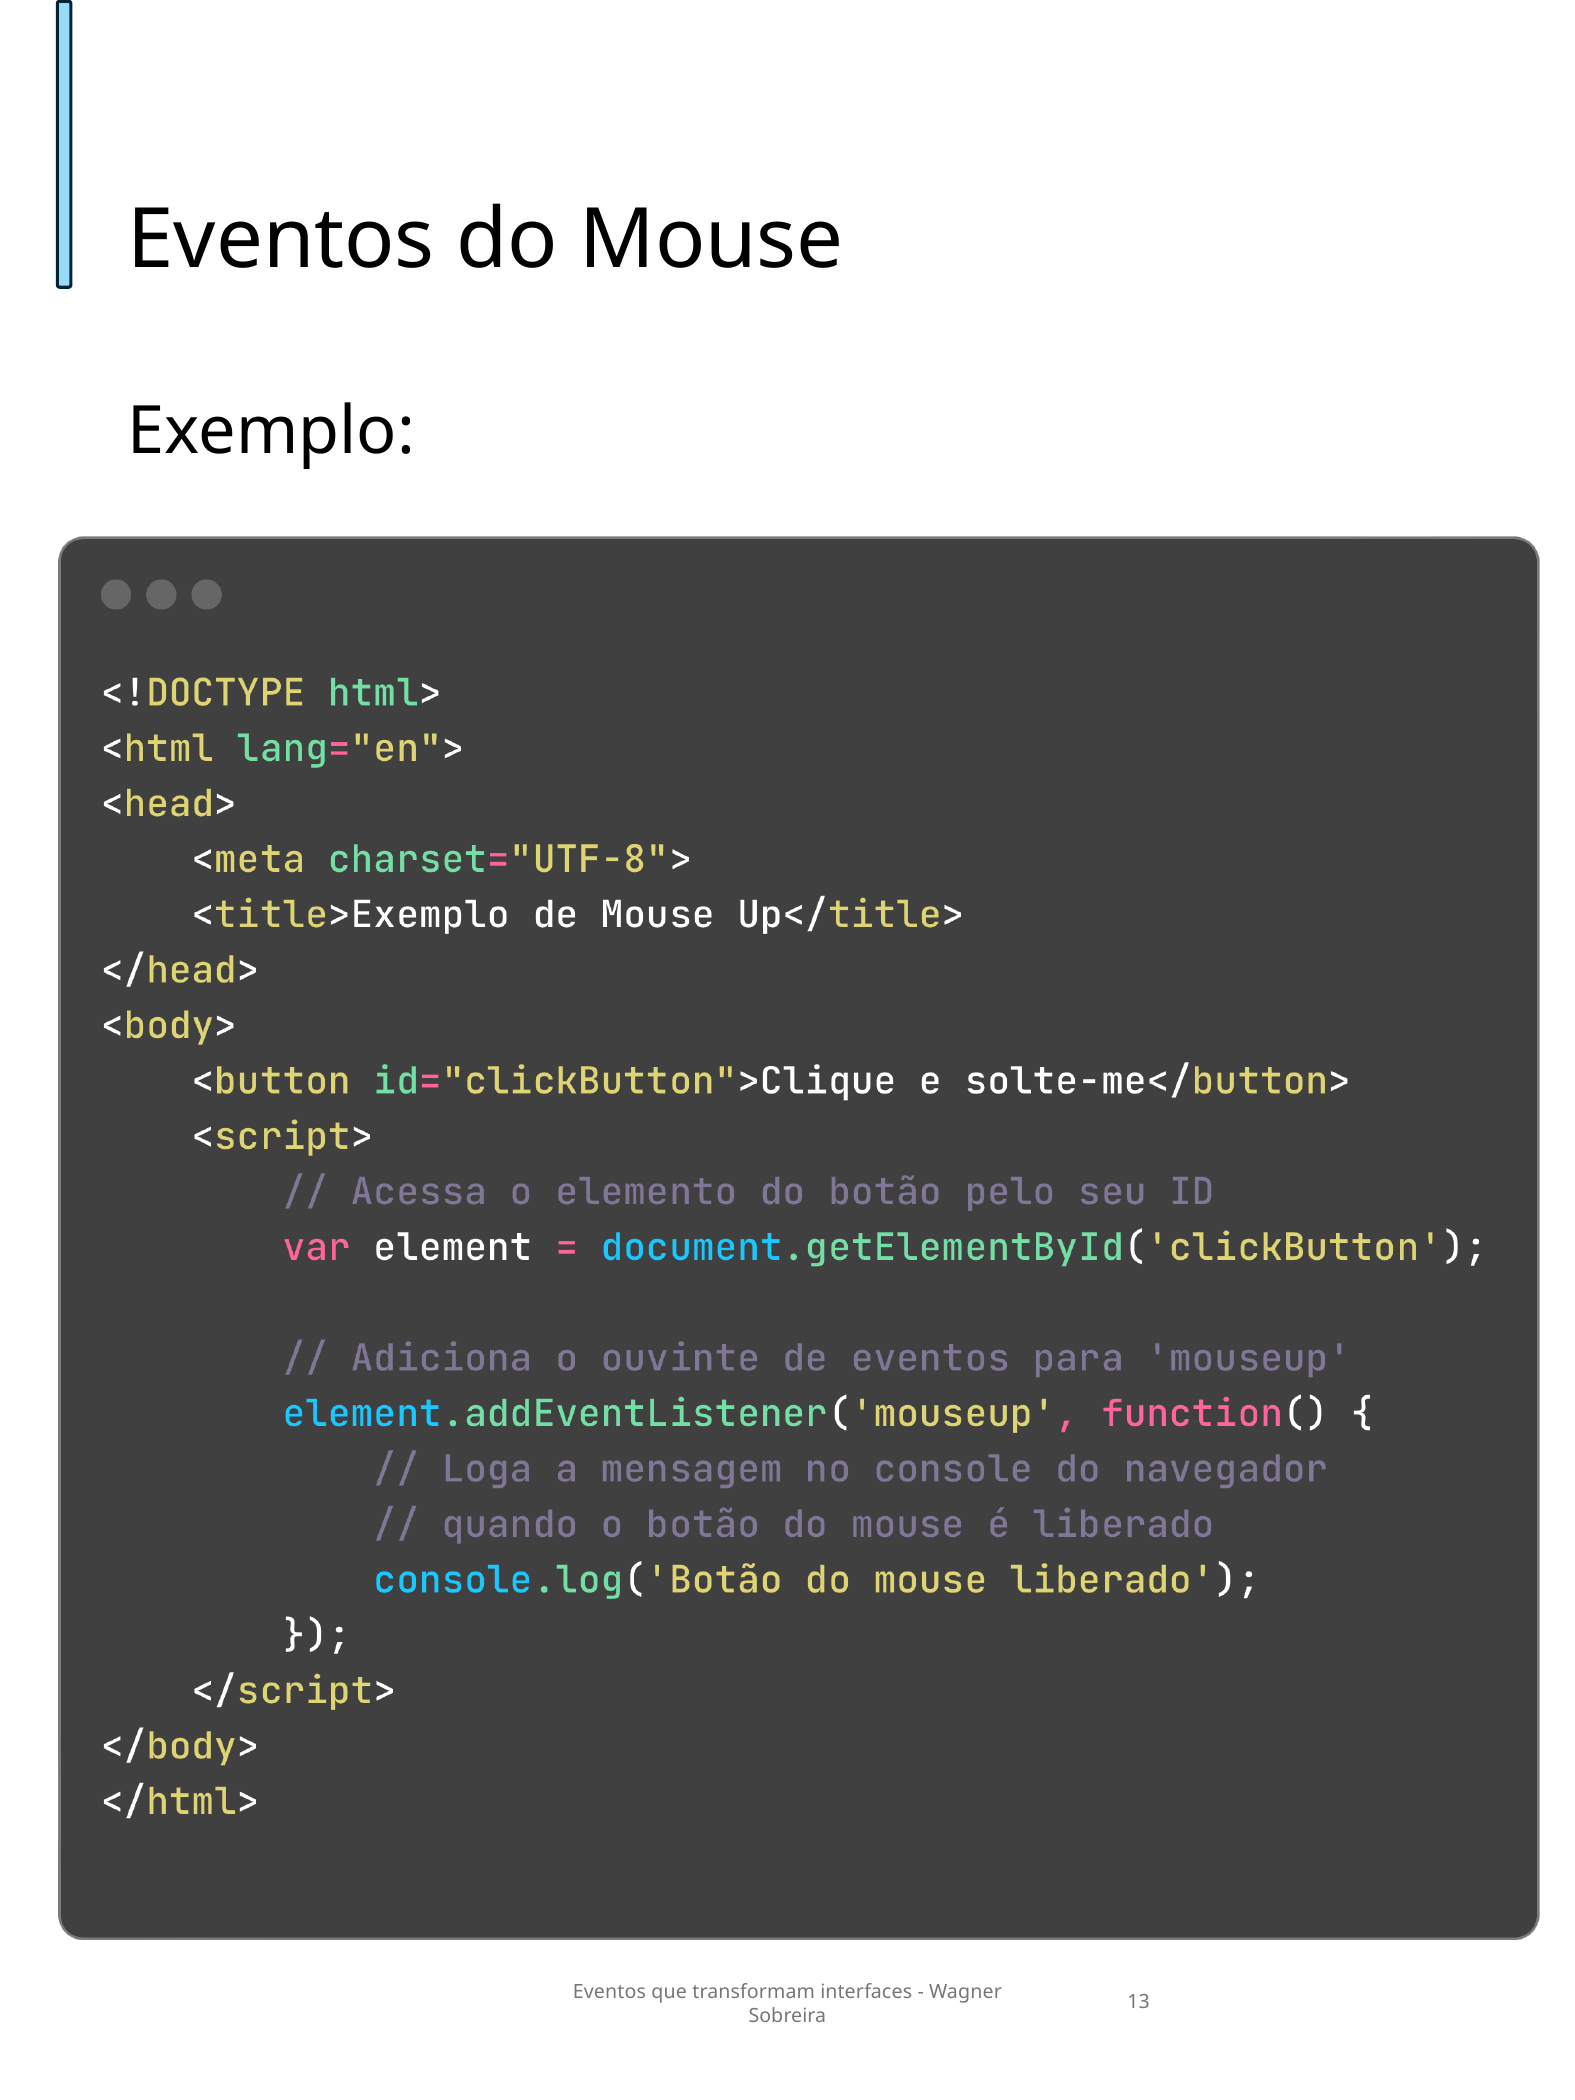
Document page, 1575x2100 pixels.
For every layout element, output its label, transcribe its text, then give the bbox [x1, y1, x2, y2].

picture [0, 375, 1575, 2100]
text_box [57, 1, 71, 288]
text_box Eventos do Mouse [112, 188, 1477, 343]
